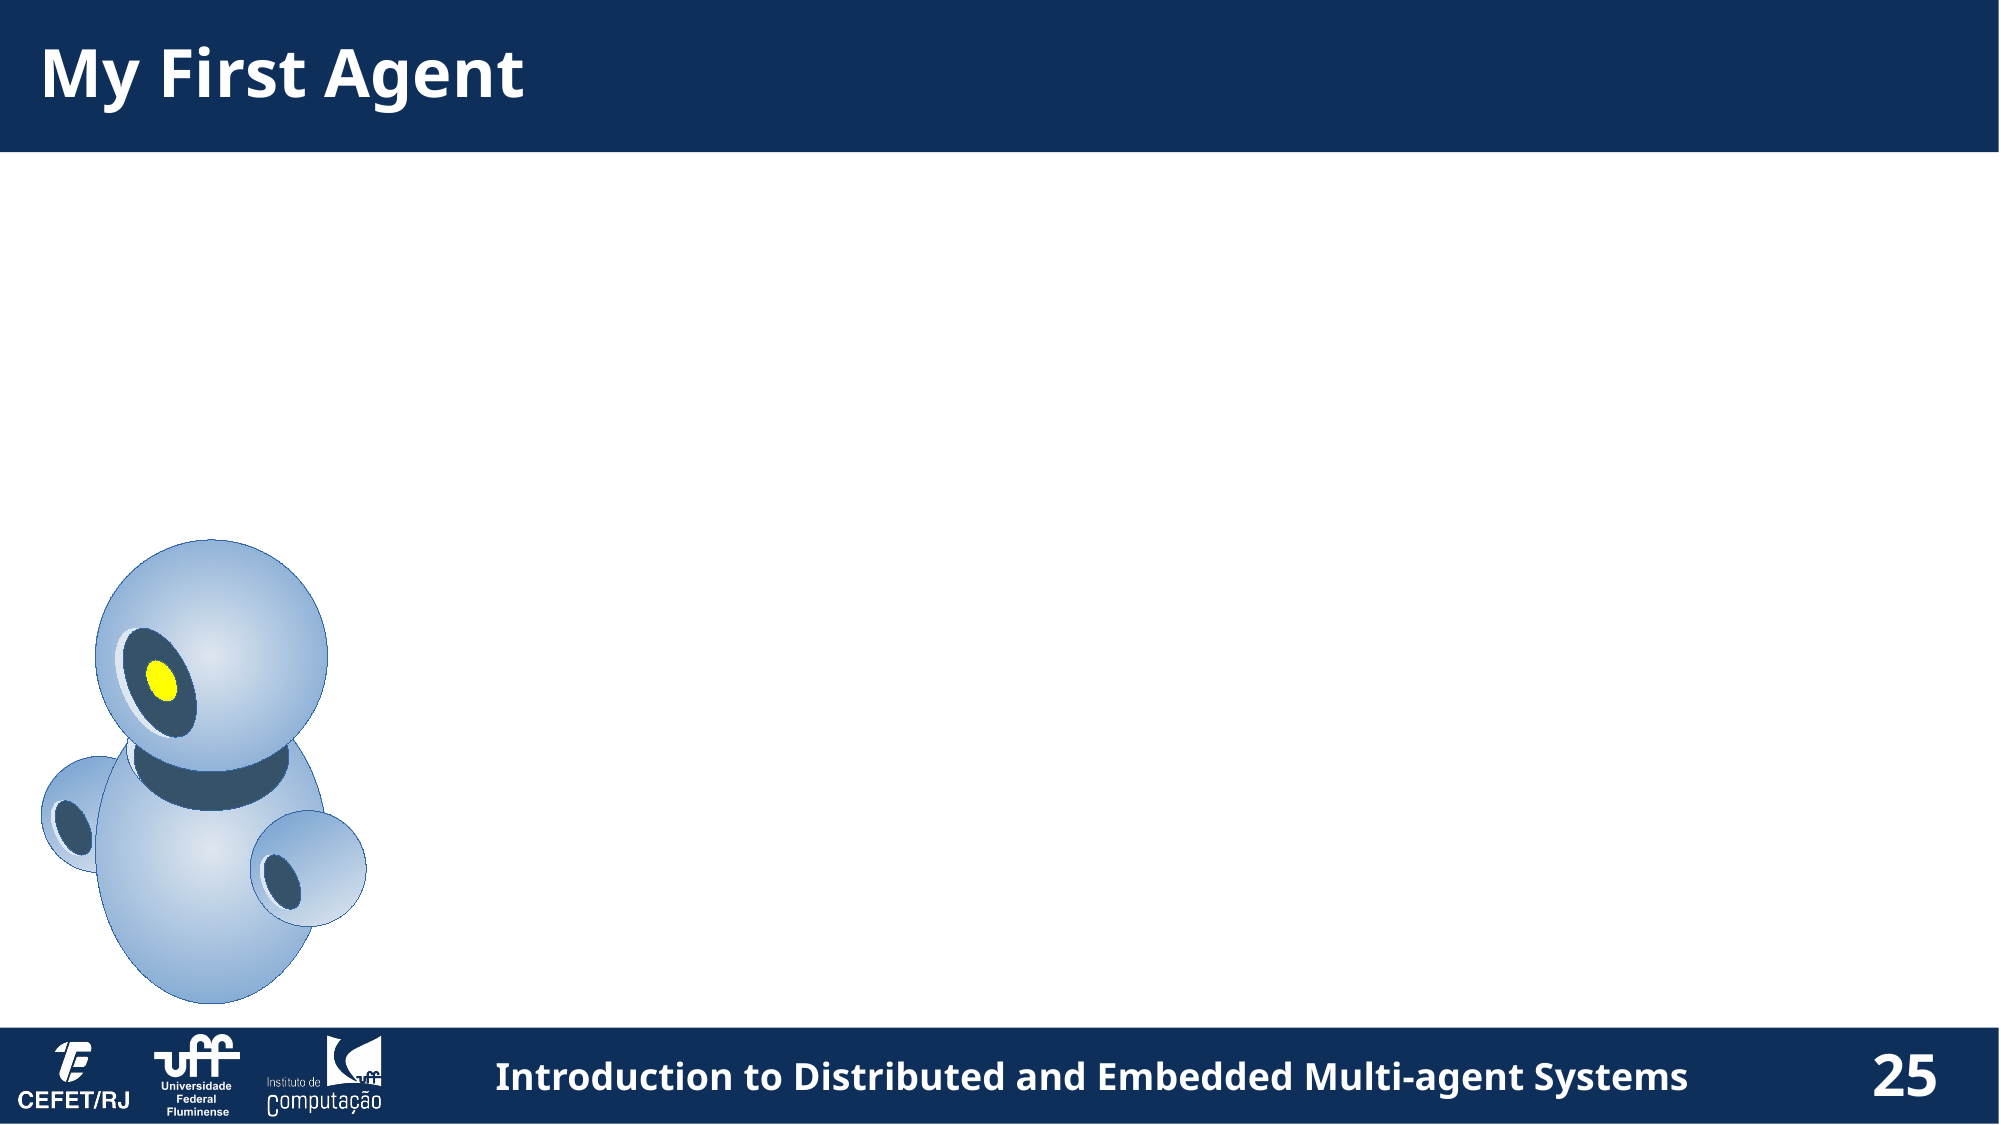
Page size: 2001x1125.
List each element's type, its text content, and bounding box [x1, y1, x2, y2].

picture [153, 1033, 241, 1121]
picture [18, 1021, 129, 1125]
text_box My First Agent [25, 23, 1999, 119]
picture [265, 1033, 383, 1117]
text_box [41, 539, 367, 1004]
